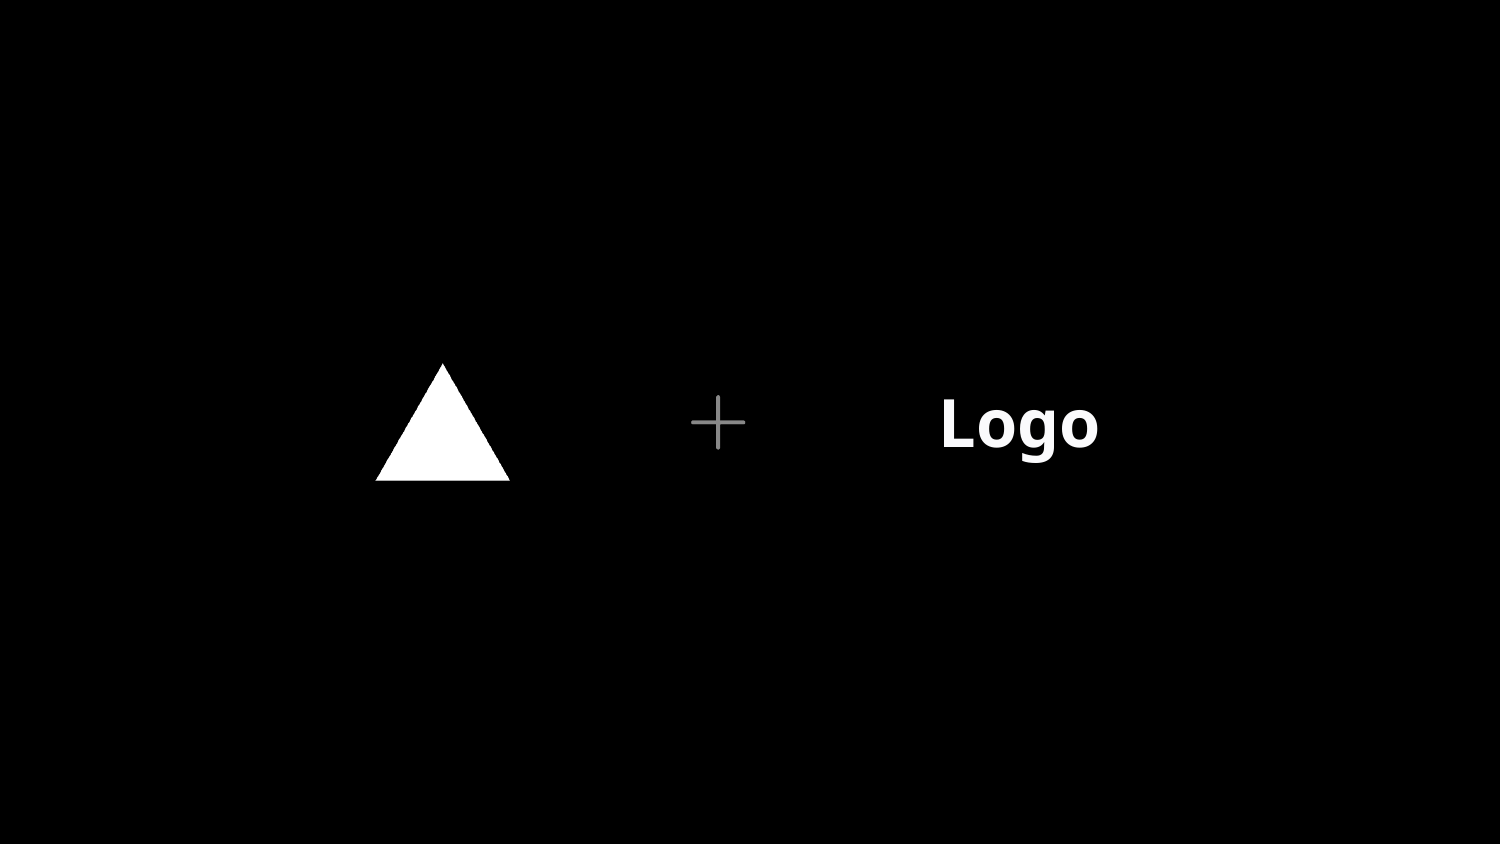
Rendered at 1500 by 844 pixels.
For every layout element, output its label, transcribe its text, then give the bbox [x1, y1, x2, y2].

picture [375, 363, 510, 481]
picture [673, 378, 760, 465]
text_box Logo [923, 366, 1122, 477]
